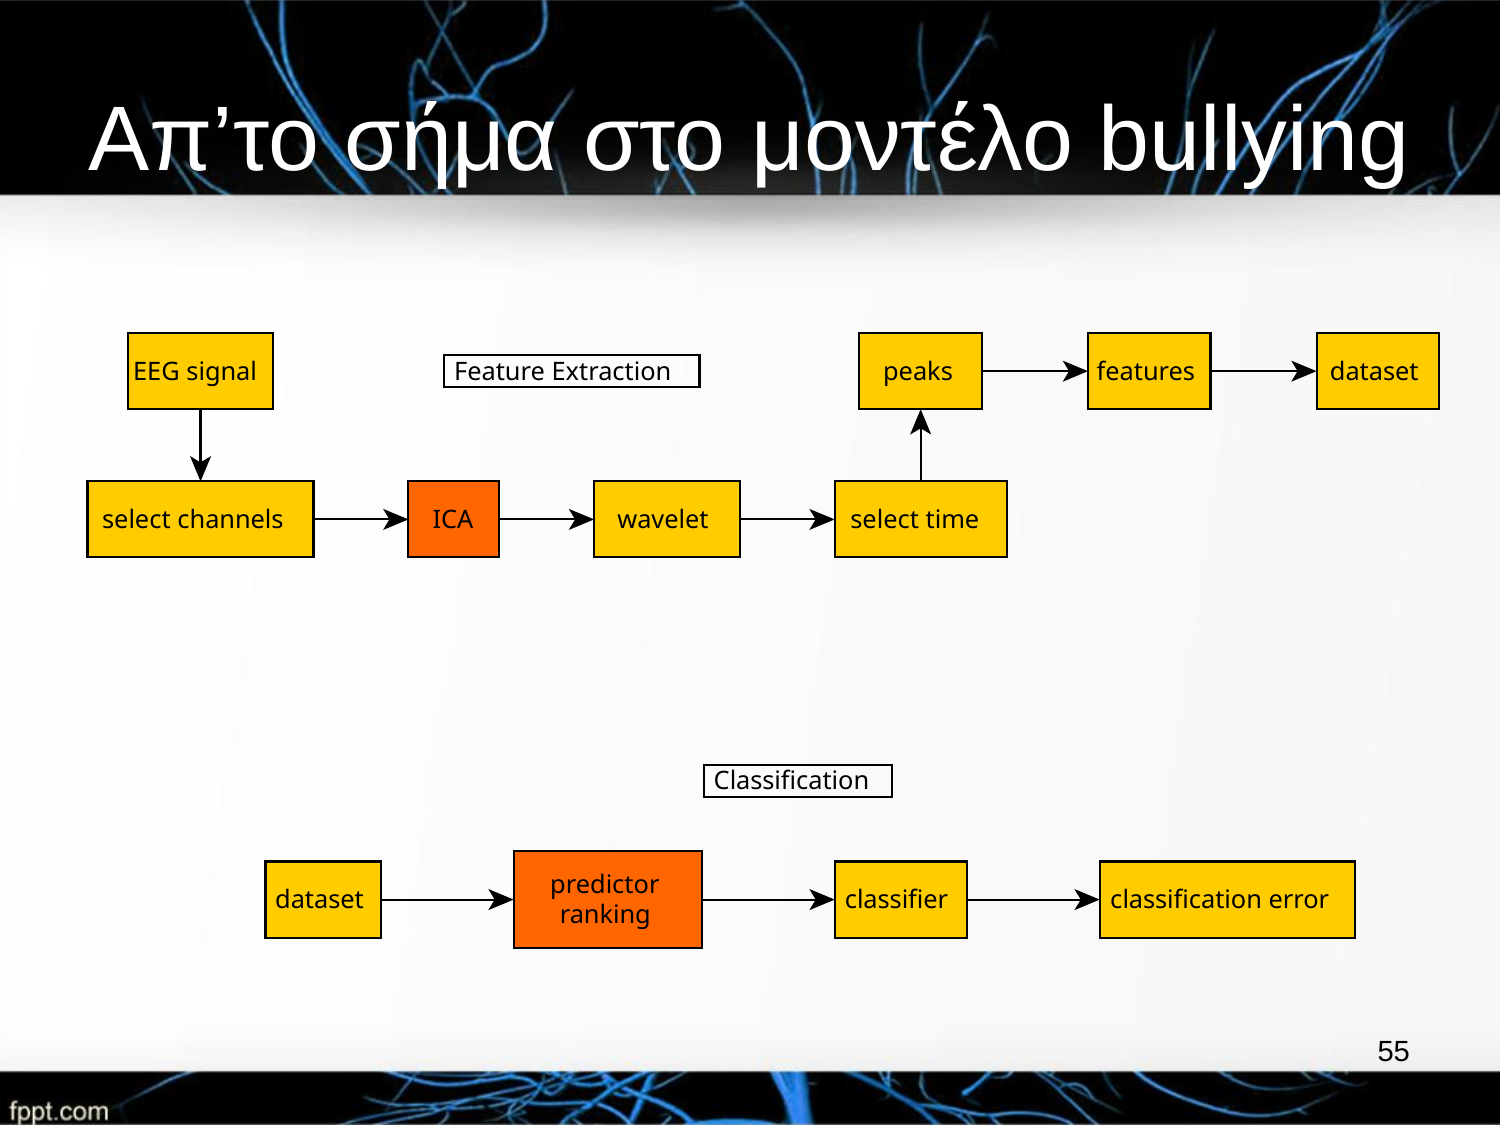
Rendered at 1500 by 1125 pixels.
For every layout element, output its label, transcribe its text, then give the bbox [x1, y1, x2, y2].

title Απ’το σήμα στο μοντέλο bullying [75, 44, 1425, 233]
picture [0, 0, 1500, 1125]
